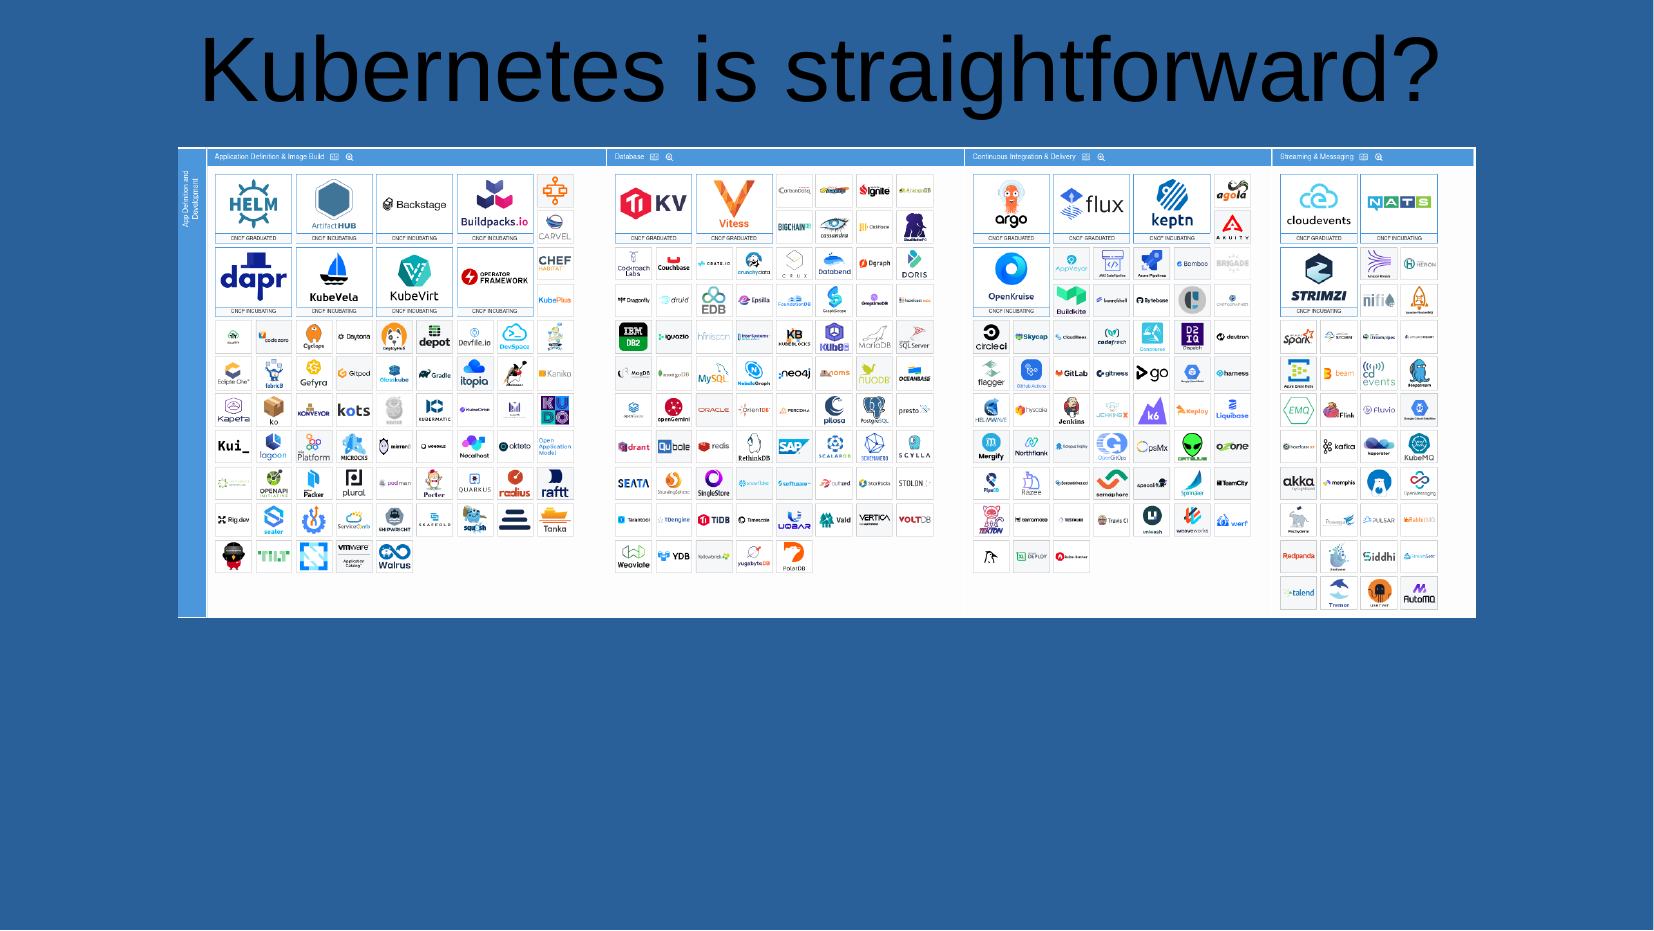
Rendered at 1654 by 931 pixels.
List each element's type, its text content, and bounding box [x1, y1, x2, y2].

title Kubernetes is straightforward? [76, 0, 1565, 148]
picture [178, 147, 1476, 618]
